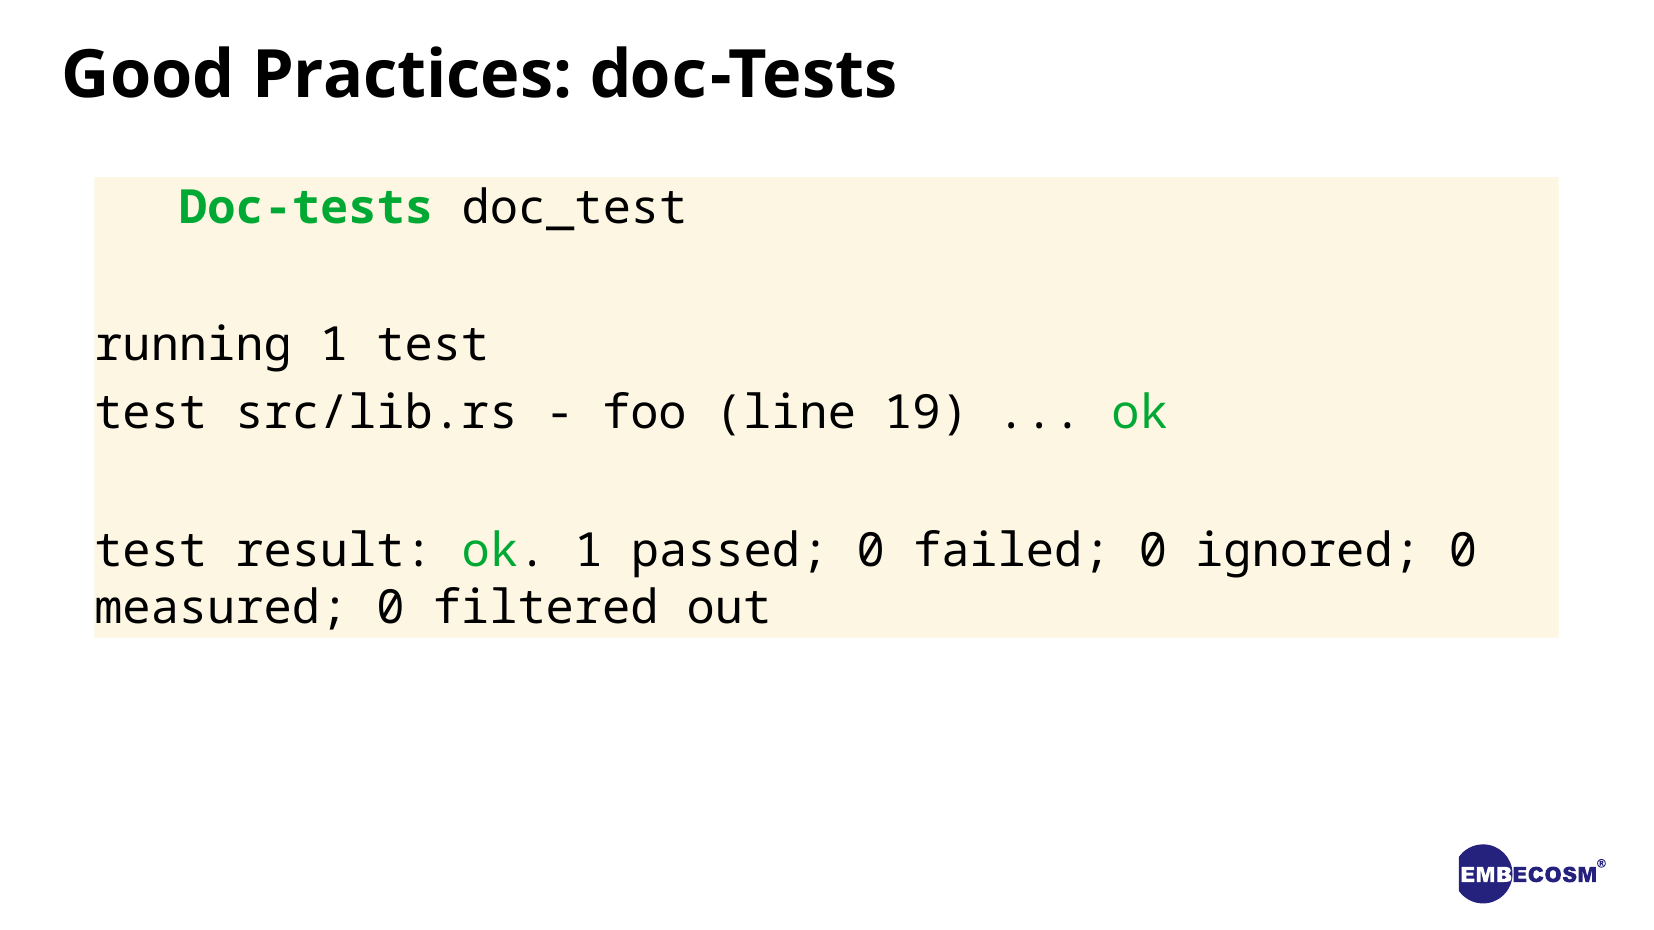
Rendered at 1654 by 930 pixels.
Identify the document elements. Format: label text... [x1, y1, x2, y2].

title Good Practices: doc-Tests [47, 26, 1606, 178]
list Doc-tests doc_test running 1 test test src/lib.rs - foo (line 19) ... ok test result: ok. 1 passed; 0 failed; 0 ignored; 0 measured; 0 filtered out [94, 177, 1559, 638]
